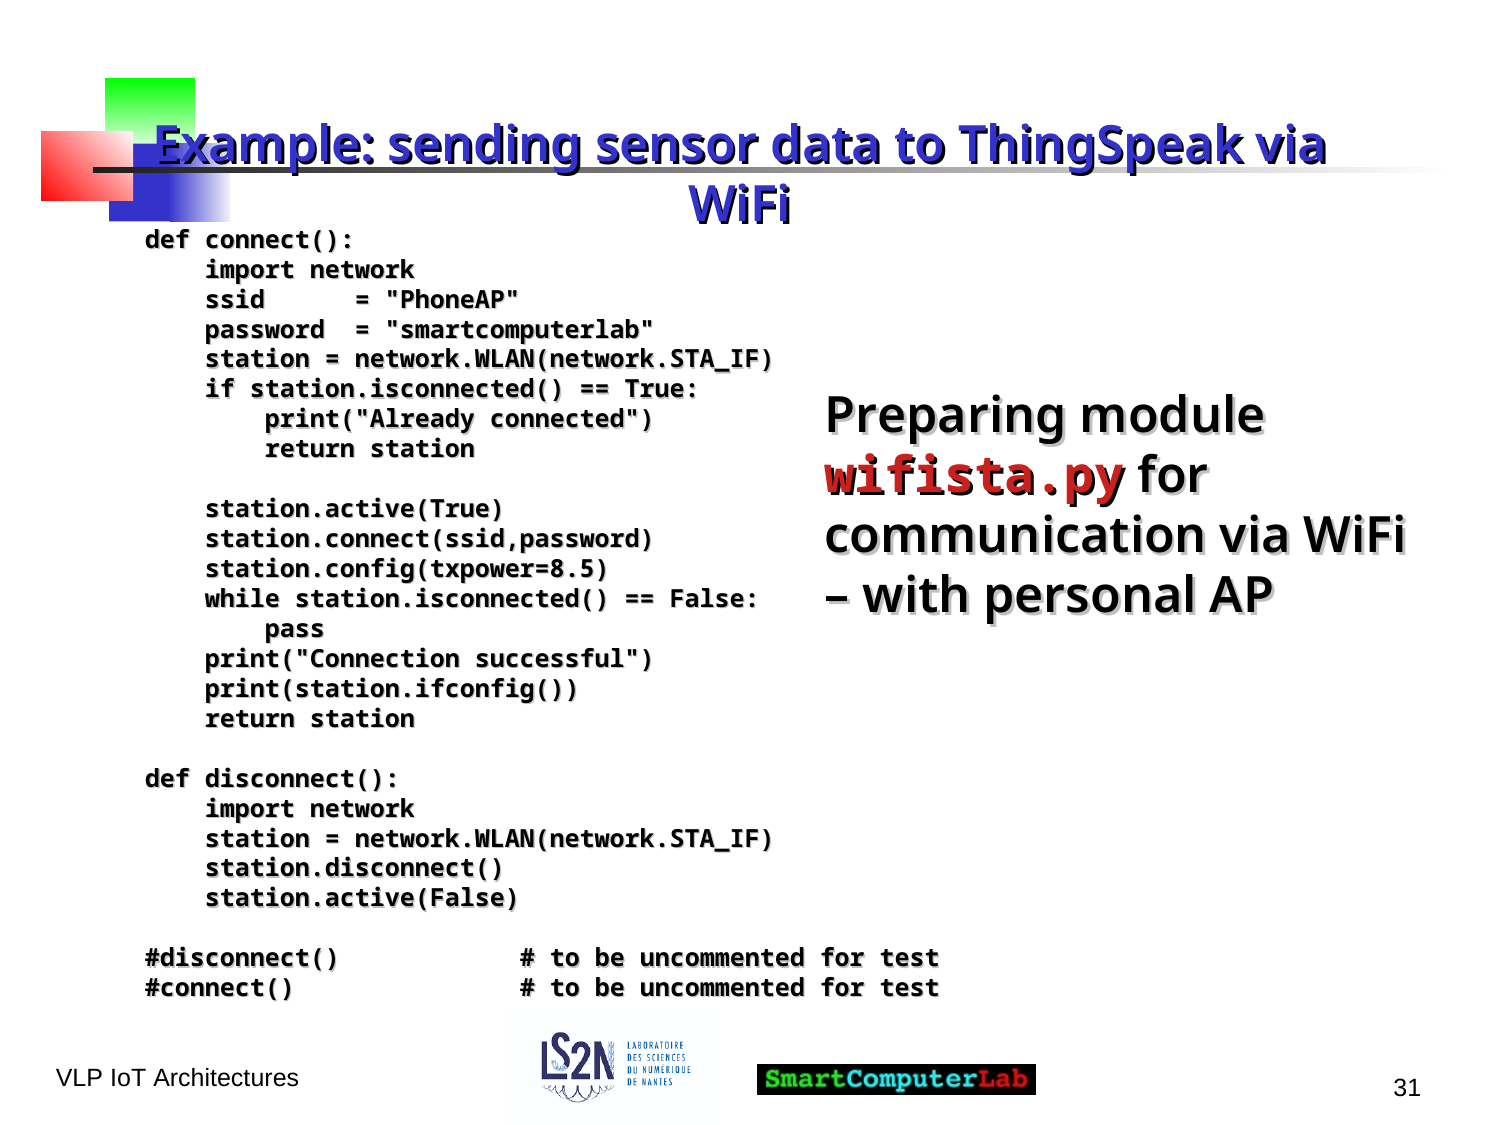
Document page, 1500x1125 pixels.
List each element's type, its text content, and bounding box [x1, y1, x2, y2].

picture [757, 1064, 1036, 1095]
picture [510, 1010, 721, 1125]
text_box Preparing module wifista.py for communication via WiFi – with personal AP [810, 375, 1441, 631]
title Example: sending sensor data to ThingSpeak via WiFi [122, 103, 1357, 240]
text_box def connect(): import network ssid = "PhoneAP" password = "smartcomputerlab" station = network.WLAN(network.STA_IF) if station.isconnected() == True: print("Already connected") return station station.active(True) station.connect(ssid,password) station.config(txpower=8.5) while station.isconnected() == False: pass print("Connection successful") print(station.ifconfig()) return station def disconnect(): import network station = network.WLAN(network.STA_IF) station.disconnect() station.active(False) #disconnect() # to be uncommented for test #connect() # to be uncommented for test [130, 215, 1411, 1010]
